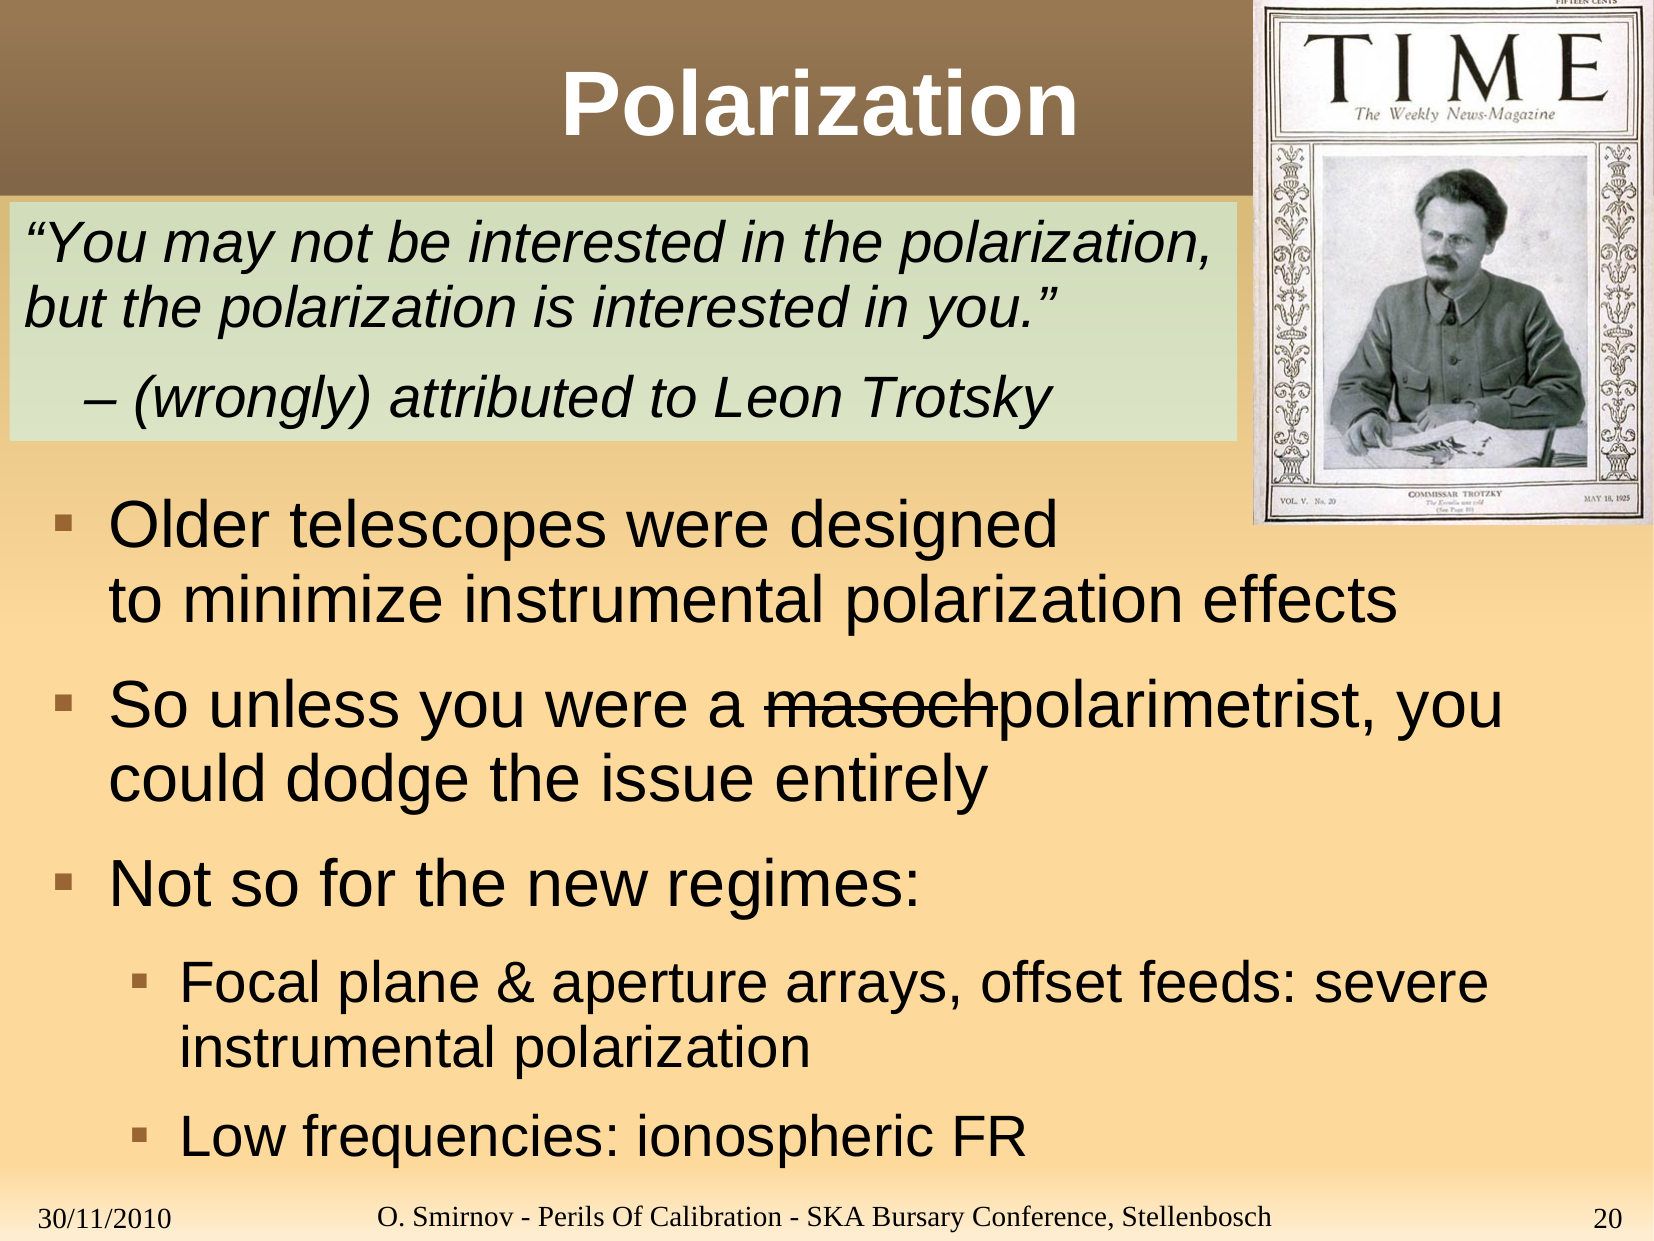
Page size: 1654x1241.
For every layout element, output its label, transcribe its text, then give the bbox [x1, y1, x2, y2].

title Polarization [76, 7, 1253, 200]
picture [0, 0, 1654, 1241]
list Older telescopes were designed to minimize instrumental polarization effects So unless you were a masochpolarimetrist, you could dodge the issue entirely Not so for the new regimes: Focal plane & aperture arrays, offset feeds: severe instrumental polarization Low frequencies: ionospheric FR [37, 487, 1654, 1241]
text_box “You may not be interested in the polarization, but the polarization is interested in you.” – (wrongly) attributed to Leon Trotsky [9, 202, 1238, 441]
